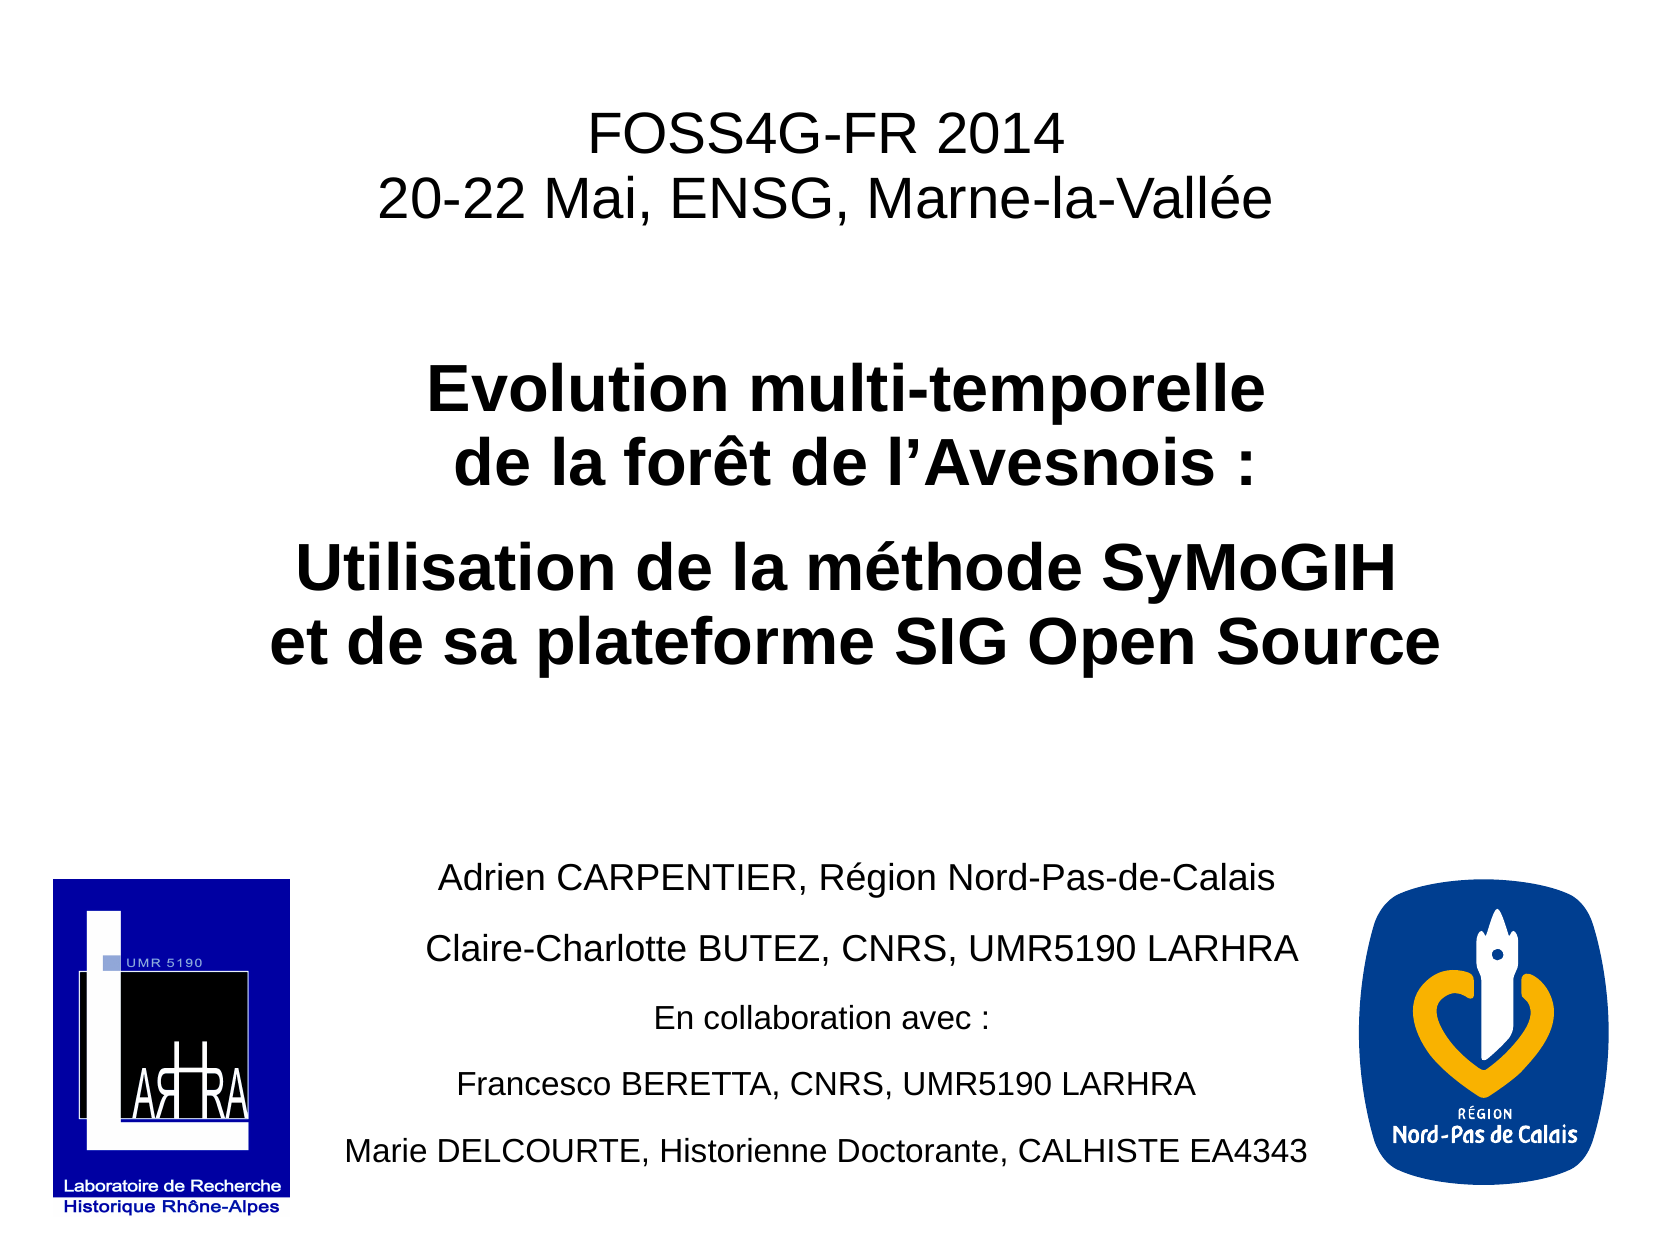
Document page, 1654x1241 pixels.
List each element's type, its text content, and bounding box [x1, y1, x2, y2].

list Adrien CARPENTIER, Région Nord-Pas-de-Calais Claire-Charlotte BUTEZ, CNRS, UMR5190 LARHRA En collaboration avec : Francesco BERETTA, CNRS, UMR5190 LARHRA Marie DELCOURTE, Historienne Doctorante, CALHISTE EA4343 [265, 856, 1388, 1171]
list Evolution multi-temporelle de la forêt de l’Avesnois : Utilisation de la méthode SyMoGIH et de sa plateforme SIG Open Source [76, 350, 1565, 680]
title FOSS4G-FR 2014 20-22 Mai, ENSG, Marne-la-Vallée [82, 94, 1571, 237]
picture [53, 879, 290, 1217]
picture [1358, 879, 1610, 1185]
